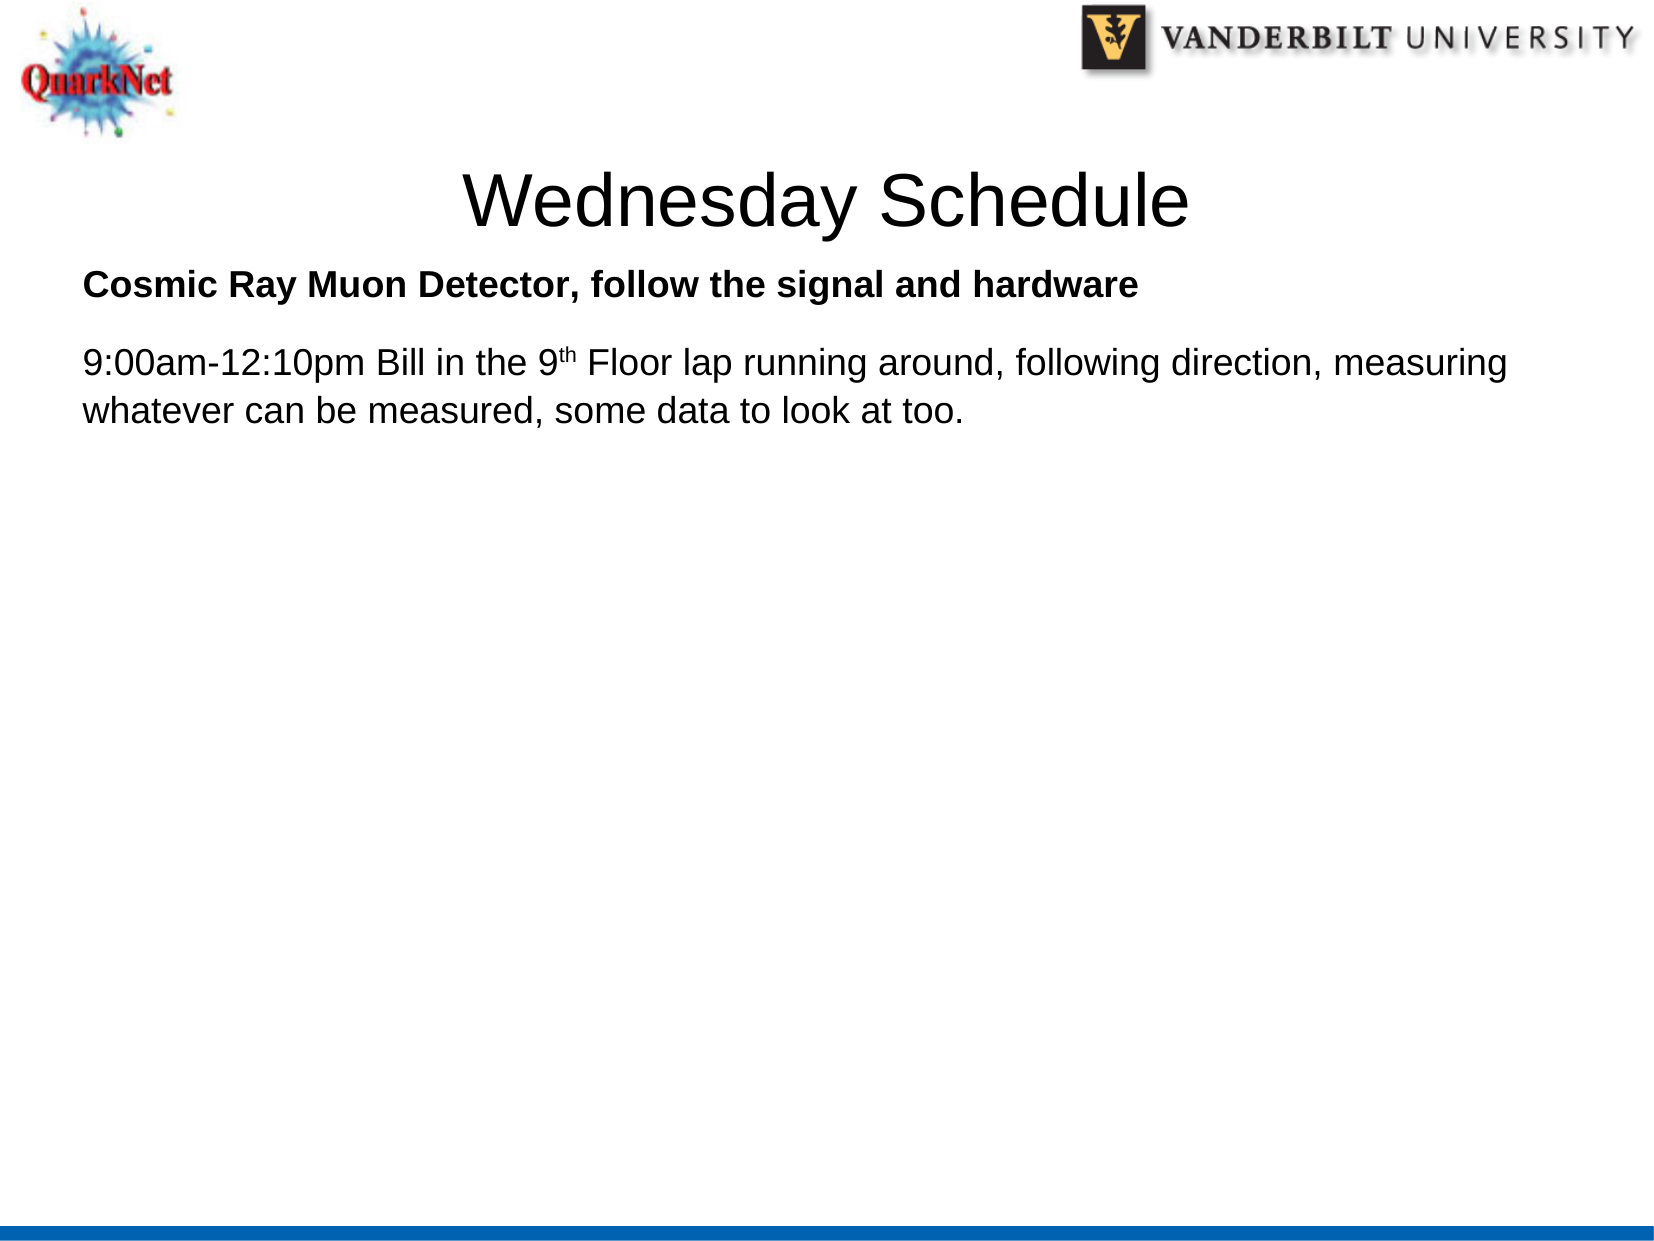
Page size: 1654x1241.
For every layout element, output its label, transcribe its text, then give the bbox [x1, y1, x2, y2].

list Cosmic Ray Muon Detector, follow the signal and hardware 9:00am-12:10pm Bill in the 9th Floor lap running around, following direction, measuring whatever can be measured, some data to look at too. [82, 266, 1571, 1192]
title Wednesday Schedule [121, 118, 1534, 266]
picture [1078, 1, 1649, 85]
picture [4, 1, 188, 152]
